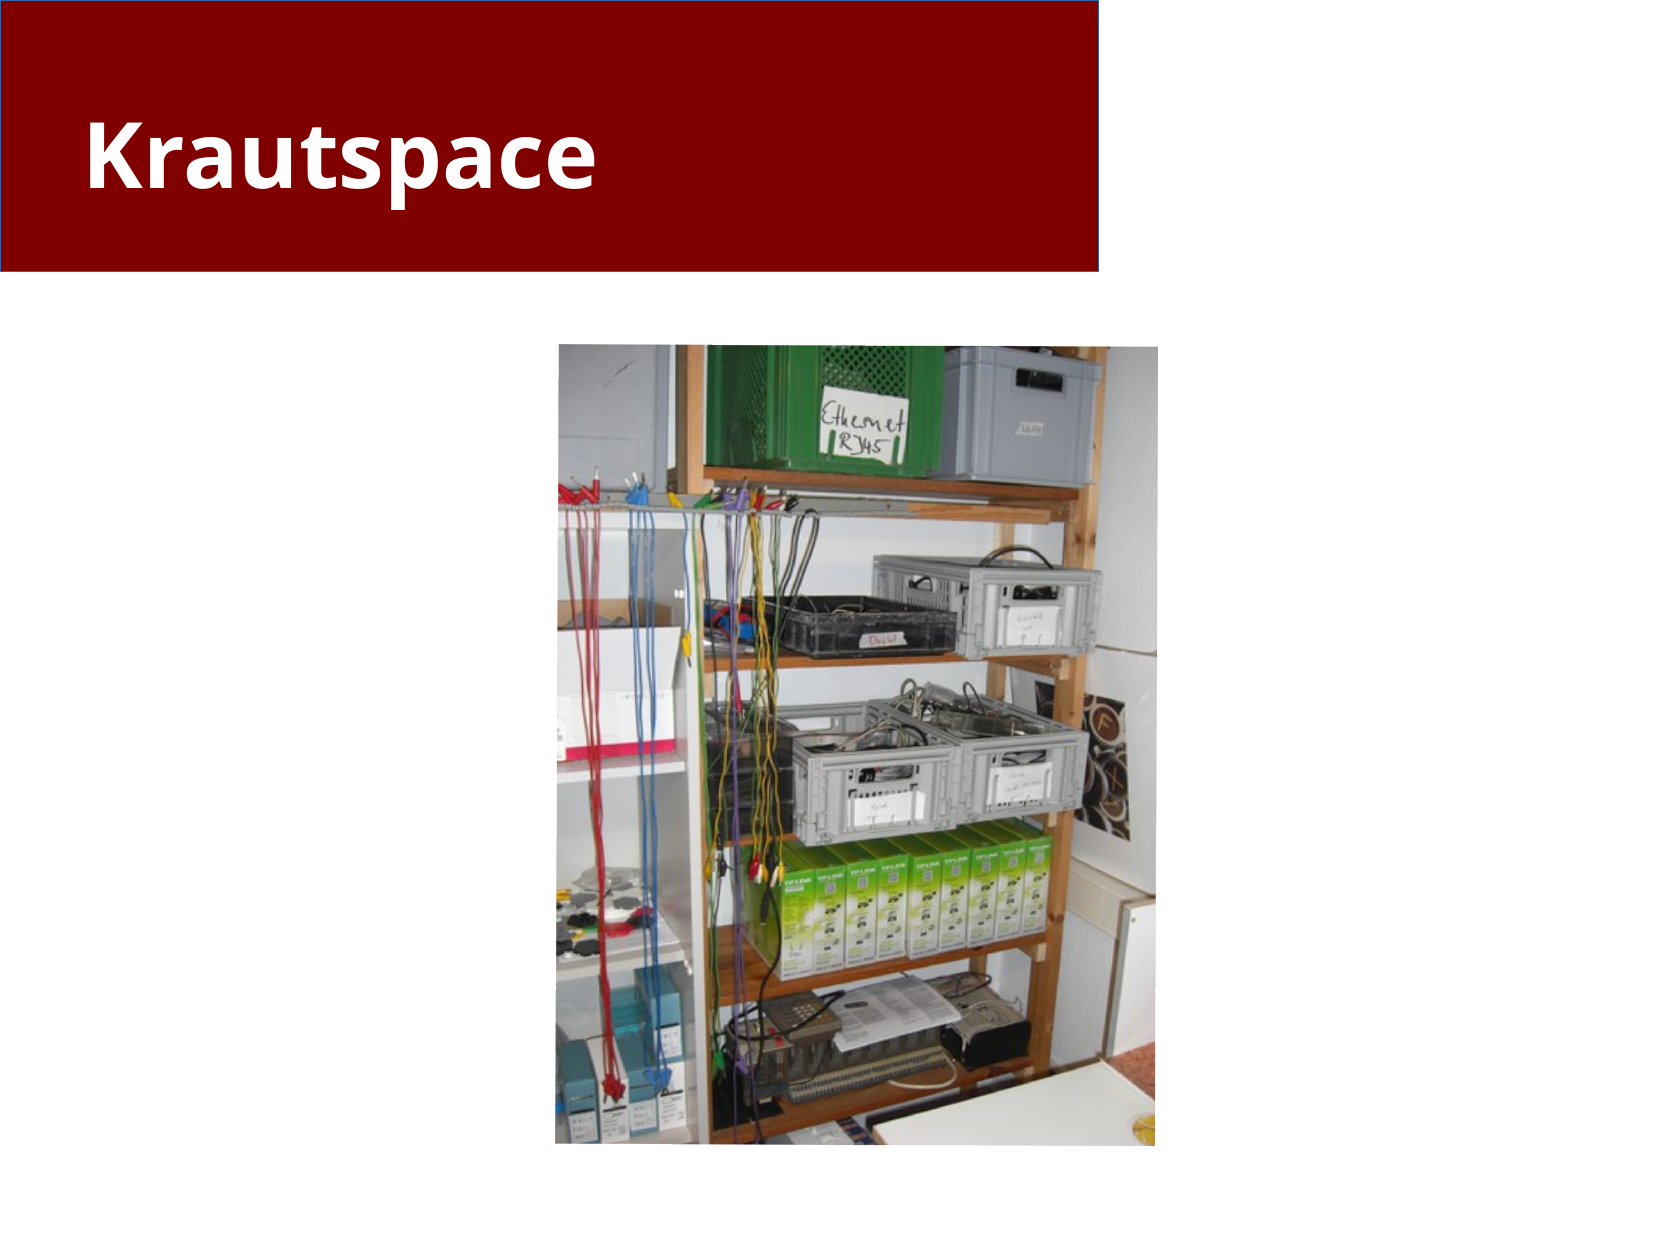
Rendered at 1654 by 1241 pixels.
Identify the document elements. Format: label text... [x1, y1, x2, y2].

title Krautspace [82, 49, 1028, 257]
picture [554, 343, 1158, 1146]
